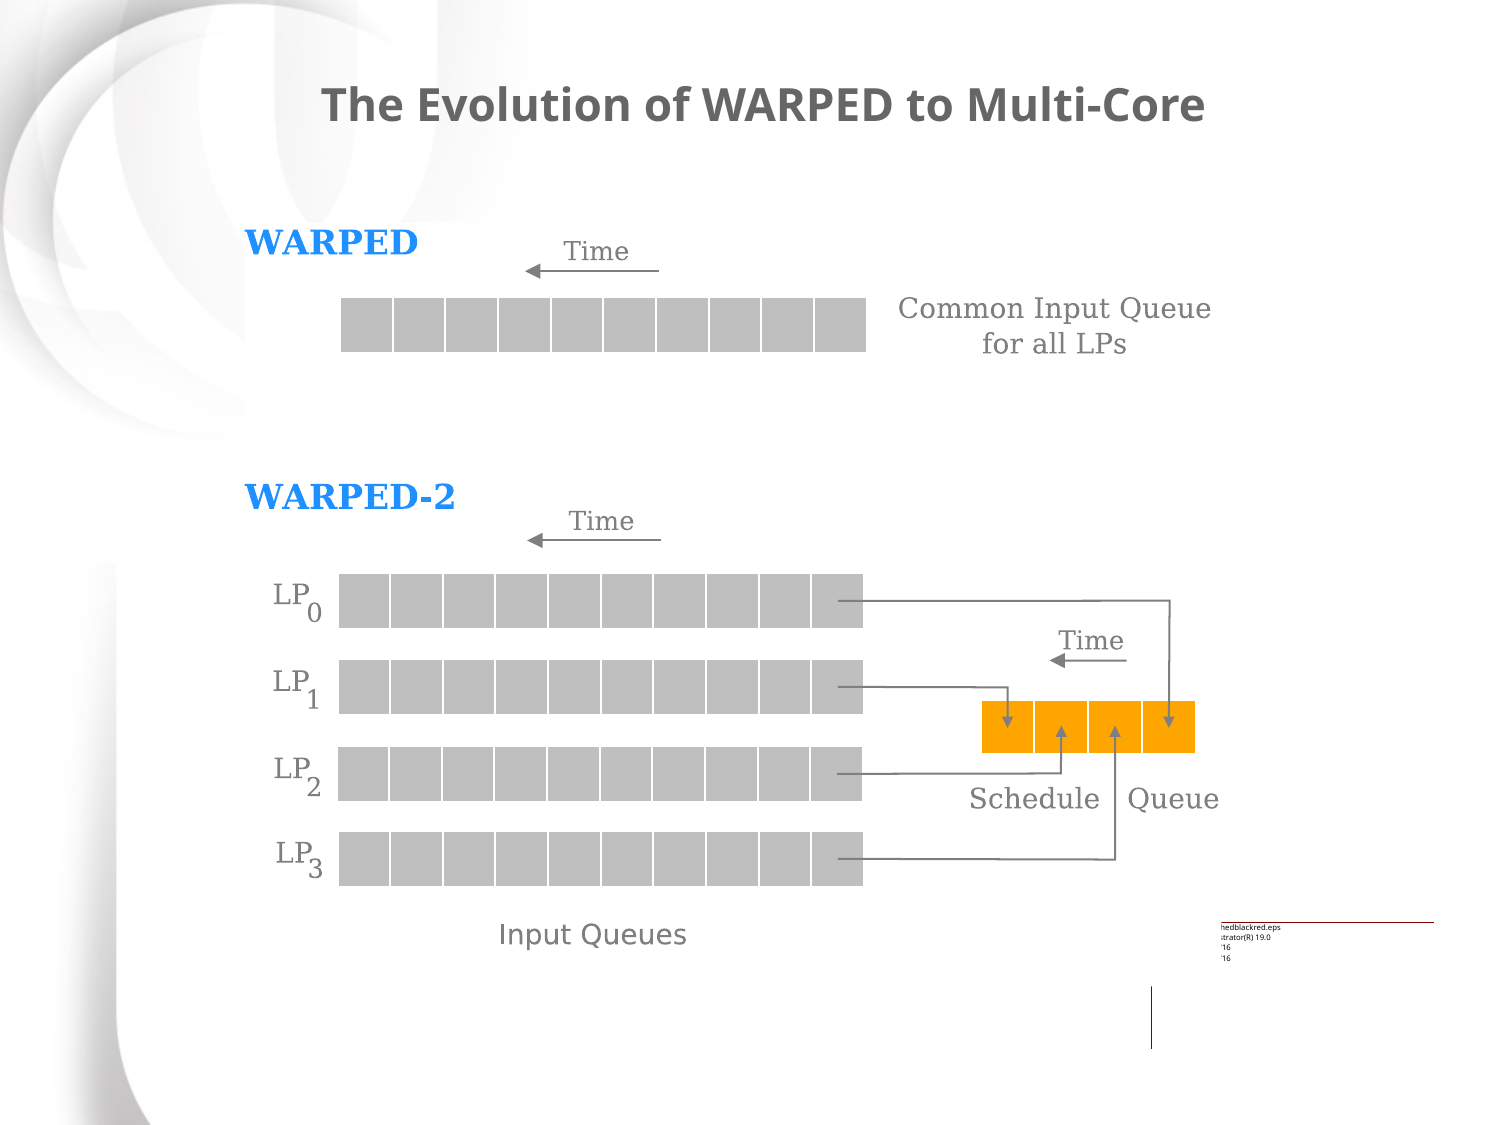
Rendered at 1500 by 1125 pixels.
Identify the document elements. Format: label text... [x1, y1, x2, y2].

title The Evolution of WARPED to Multi-Core [125, 11, 1401, 196]
picture [0, 0, 1500, 1125]
